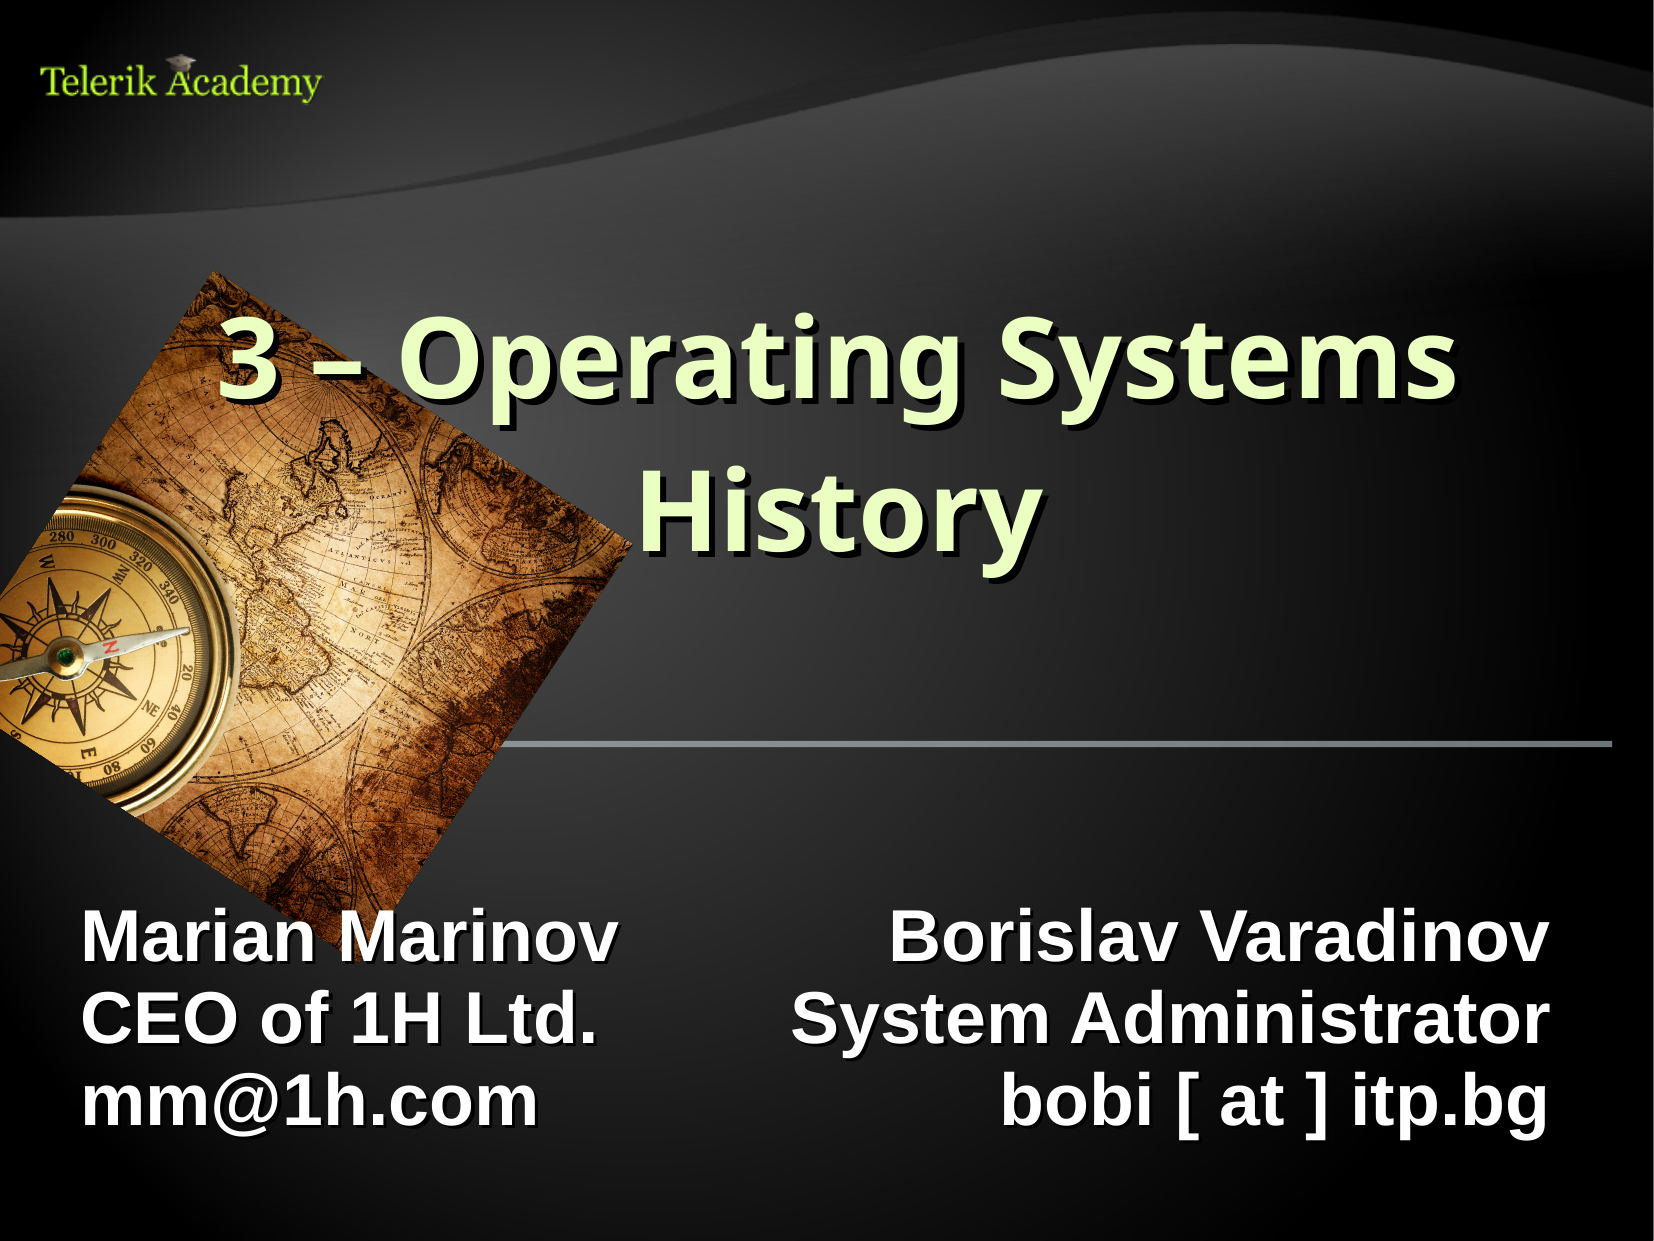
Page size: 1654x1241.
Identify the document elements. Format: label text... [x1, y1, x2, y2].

text_box Borislav Varadinov System Administrator bobi [ at ] itp.bg [777, 800, 1552, 1236]
subtitle Marian Marinov CEO of 1H Ltd. mm@1h.com [80, 800, 687, 1236]
title 3 – Operating Systems History [94, 293, 1583, 569]
picture [0, 0, 1654, 1241]
